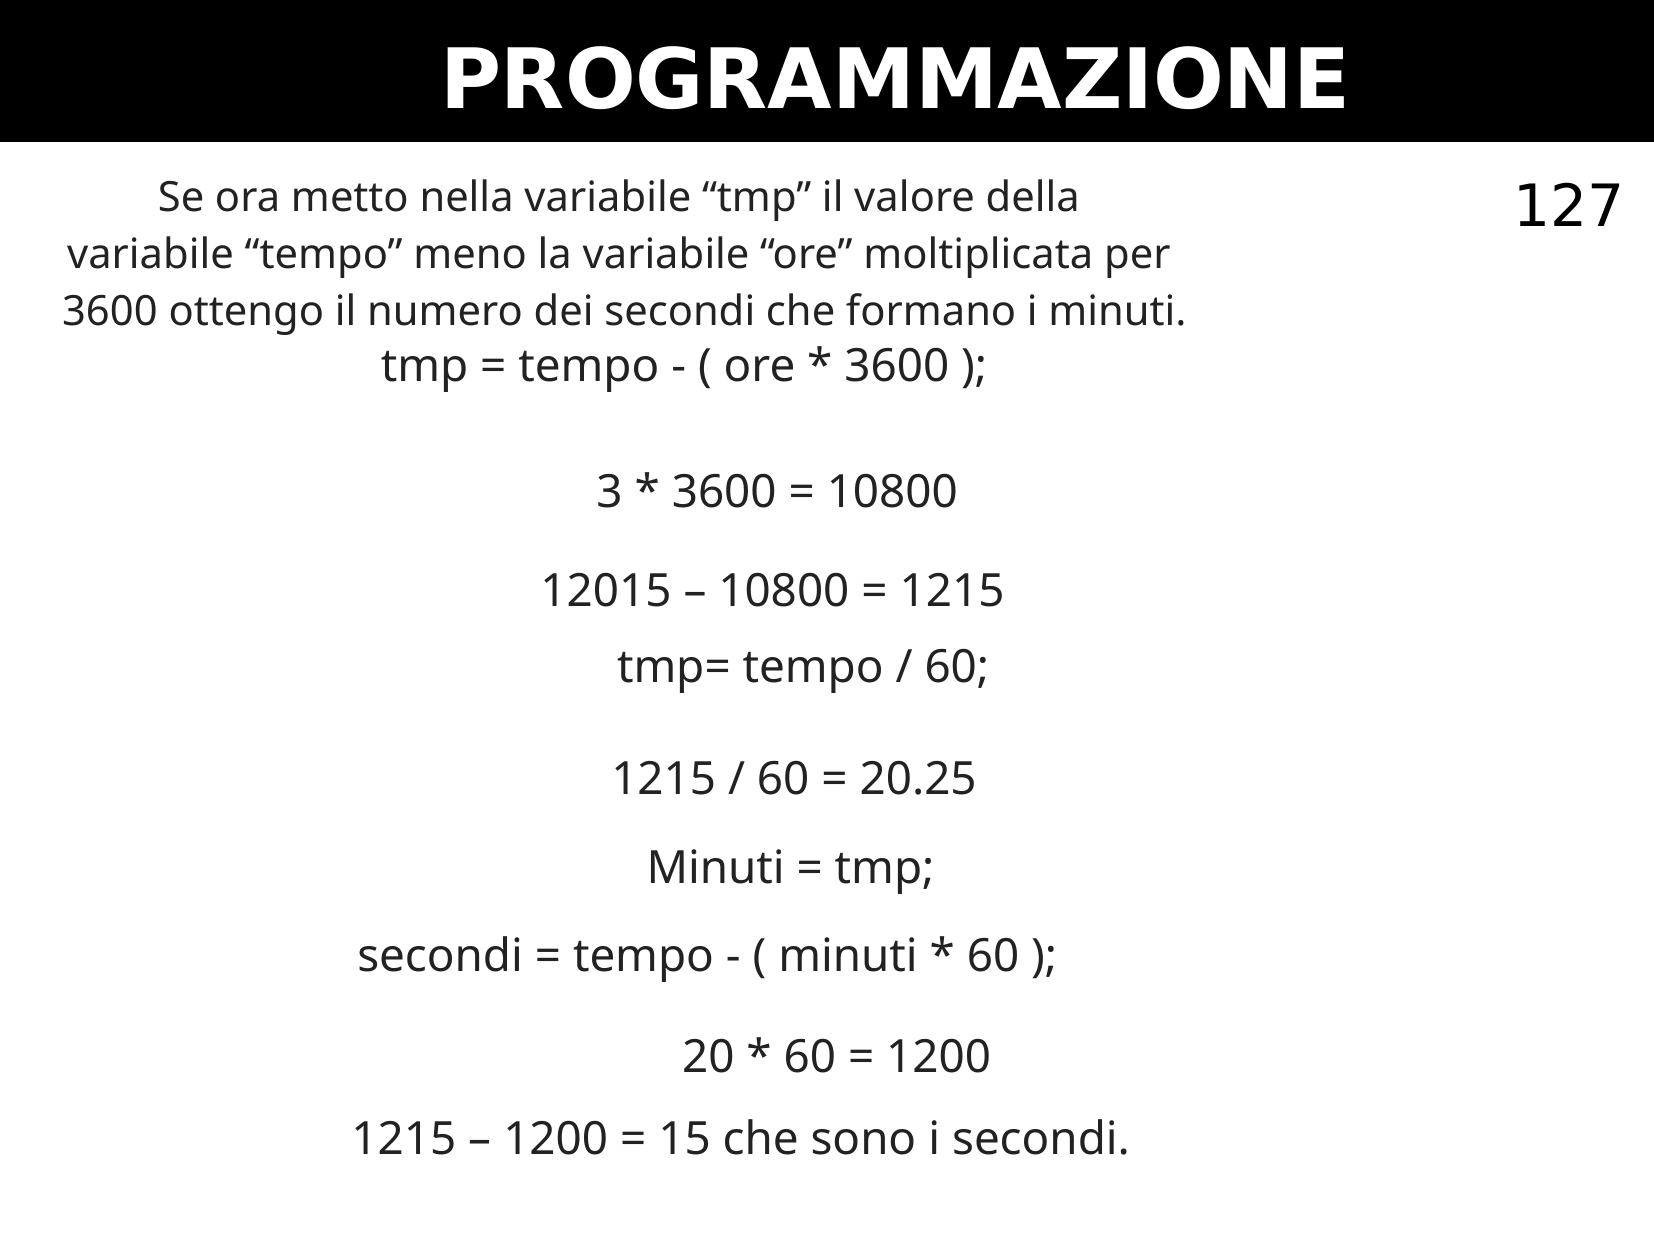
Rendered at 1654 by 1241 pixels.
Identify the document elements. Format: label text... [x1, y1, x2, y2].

text_box tmp= tempo / 60; [543, 625, 1100, 695]
text_box tmp = tempo - ( ore * 3600 ); [307, 324, 1276, 393]
text_box [0, 0, 1654, 142]
text_box 12015 – 10800 = 1215 [466, 549, 1183, 619]
text_box 1215 – 1200 = 15 che sono i secondi. [277, 1098, 1489, 1167]
text_box 20 * 60 = 1200 [608, 1015, 1110, 1084]
text_box 1215 / 60 = 20.25 [537, 738, 1122, 807]
text_box 3 * 3600 = 10800 [522, 451, 1134, 520]
text_box Minuti = tmp; [572, 826, 1047, 895]
text_box 127 [1552, 165, 1640, 249]
text_box secondi = tempo - ( minuti * 60 ); [283, 915, 1390, 984]
text_box PROGRAMMAZIONE [425, 23, 1366, 136]
text_box Se ora metto nella variabile “tmp” il valore della variabile “tempo” meno la variabile “ore” moltiplicata per 3600 ottengo il numero dei secondi che formano i minuti. [47, 159, 1552, 320]
